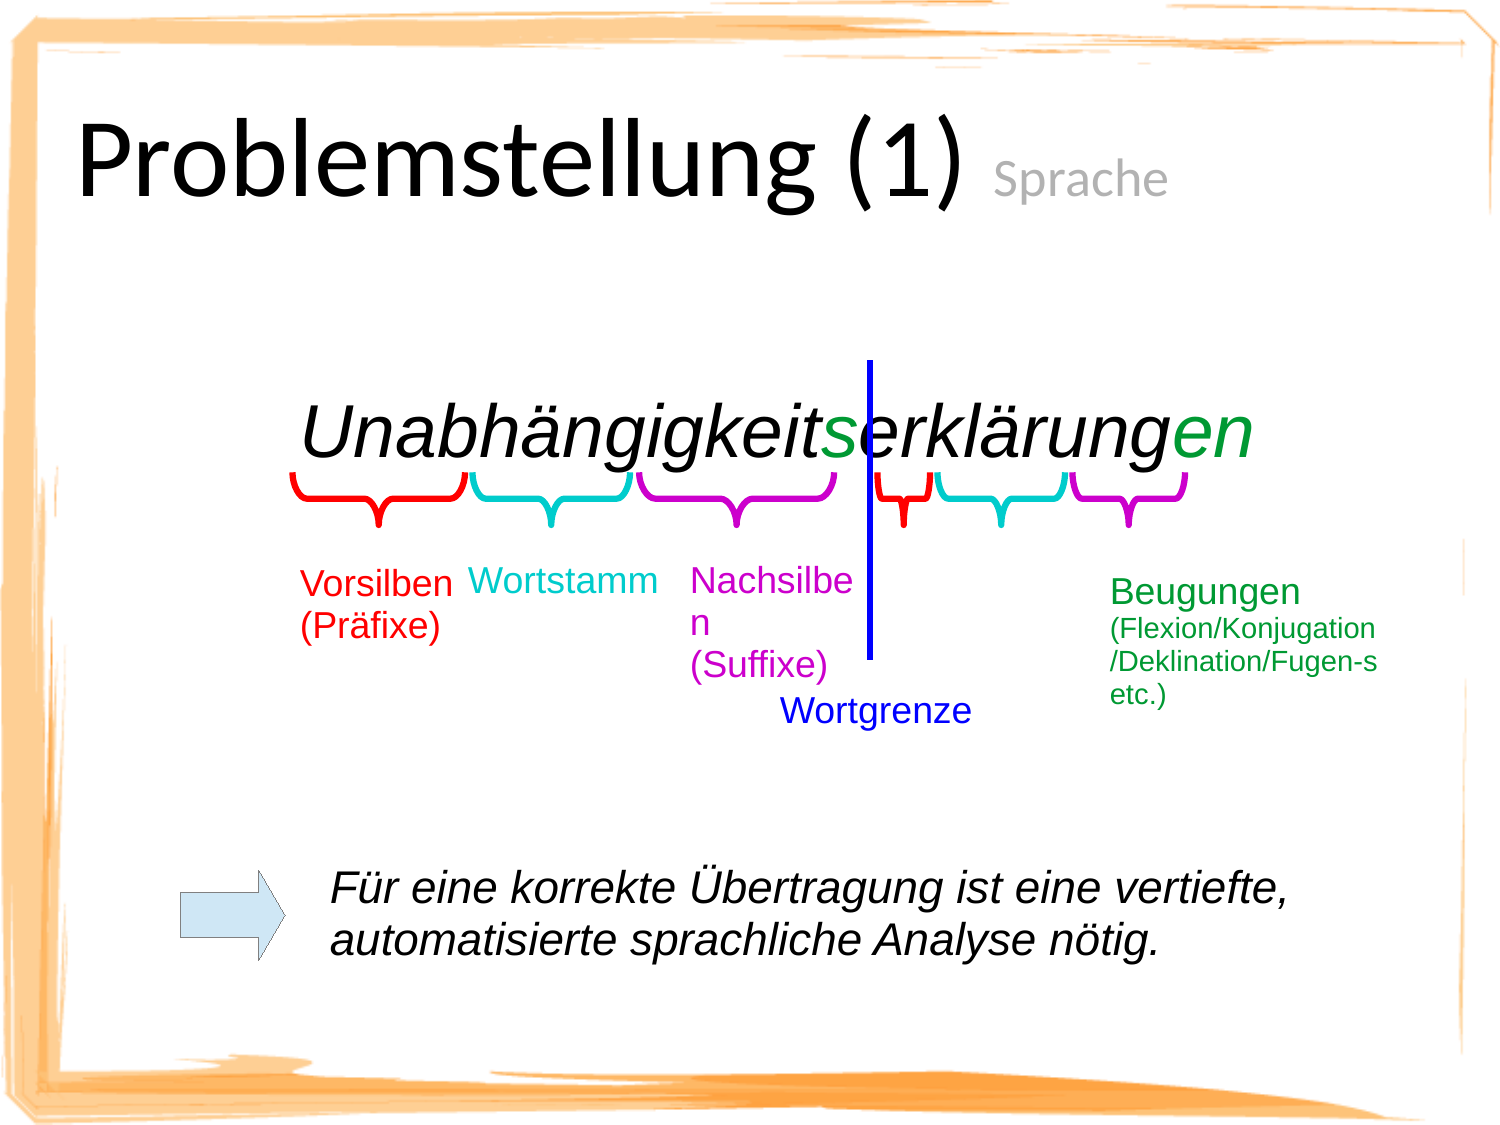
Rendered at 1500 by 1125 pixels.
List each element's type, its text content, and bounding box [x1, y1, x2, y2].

title Problemstellung (1) Sprache [75, 112, 1350, 225]
text_box Vorsilben (Präfixe) [285, 554, 481, 654]
text_box Unabhängigkeitserklärungen [285, 381, 867, 554]
text_box [180, 870, 286, 961]
picture [0, 0, 1500, 1125]
text_box Nachsilben (Suffixe) [675, 551, 886, 651]
text_box Wortgrenze [765, 681, 1021, 739]
text_box Für eine korrekte Übertragung ist eine vertiefte, automatisierte sprachliche Analyse nötig. [315, 855, 1426, 972]
text_box Wortstamm [453, 551, 675, 609]
text_box Unabhängigkeitserklärungen [873, 381, 1321, 564]
text_box Beugungen (Flexion/Konjugation/Deklination/Fugen-s etc.) [1095, 563, 1396, 718]
